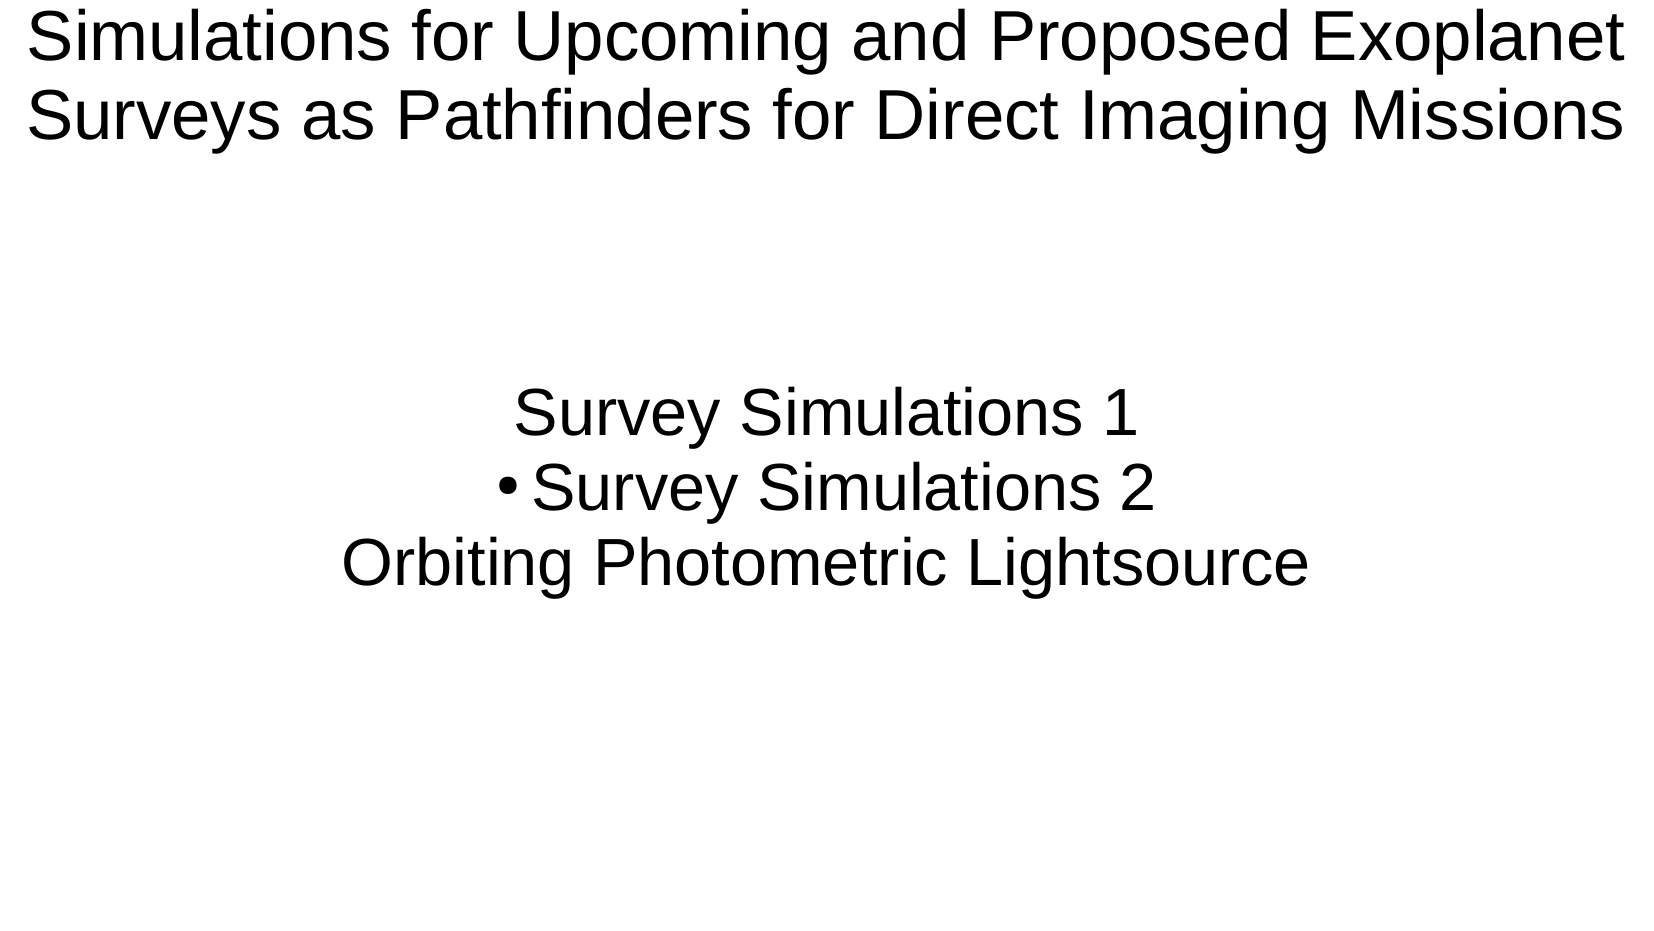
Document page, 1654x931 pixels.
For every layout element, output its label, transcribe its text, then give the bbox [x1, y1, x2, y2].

text_box Survey Simulations 1 Survey Simulations 2 Orbiting Photometric Lightsource [82, 217, 1571, 758]
title Simulations for Upcoming and Proposed Exoplanet Surveys as Pathfinders for Direct Imaging Missions [0, 0, 1654, 155]
